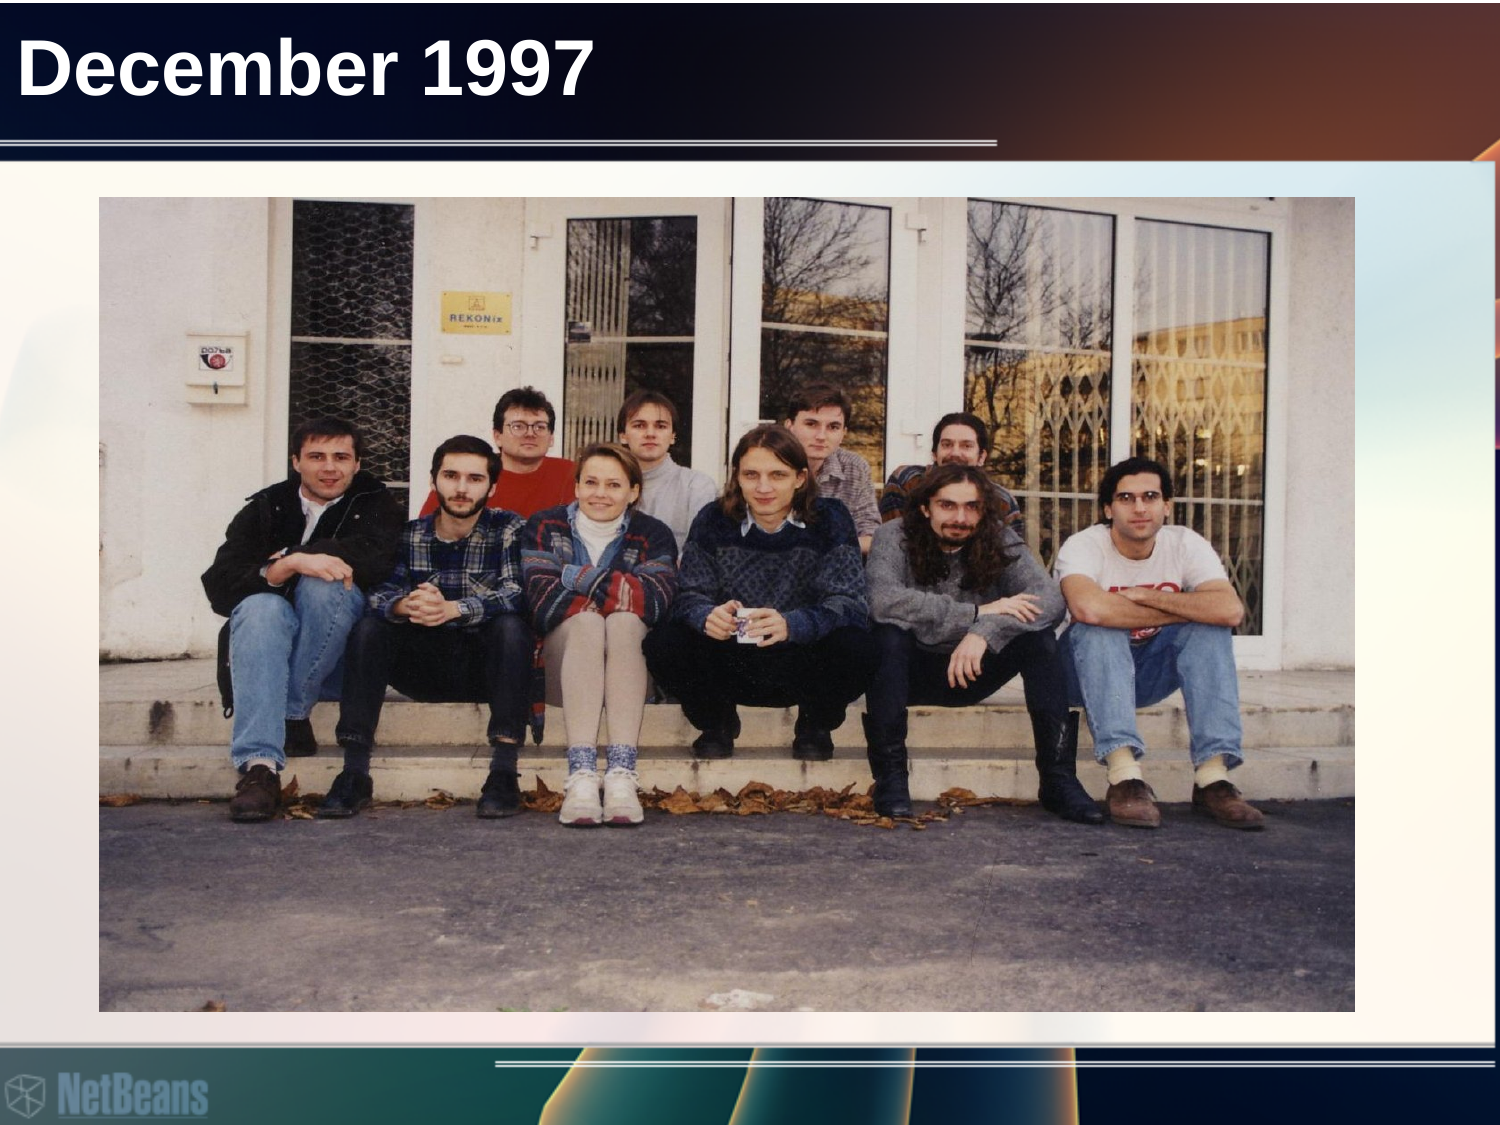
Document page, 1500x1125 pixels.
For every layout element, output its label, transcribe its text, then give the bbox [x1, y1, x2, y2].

title December 1997 [16, 40, 1378, 145]
picture [0, 3, 1500, 1125]
